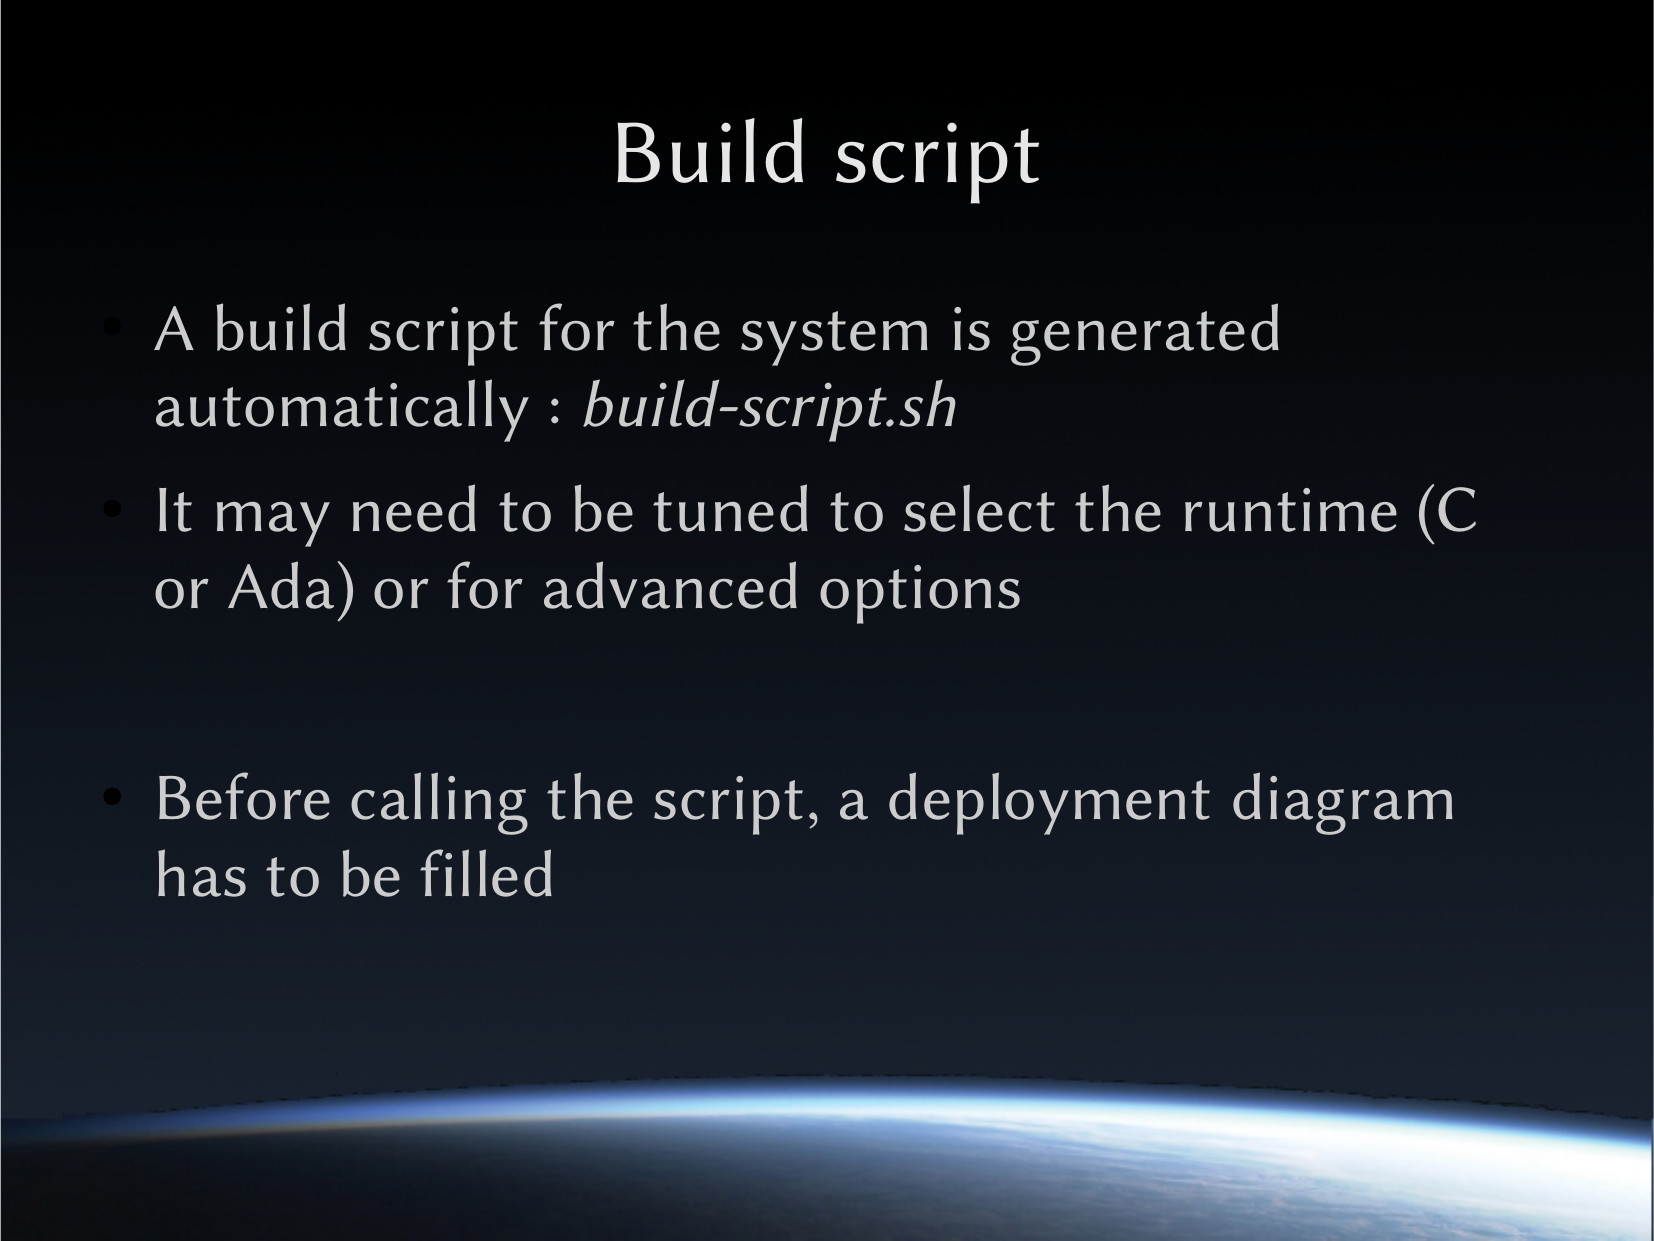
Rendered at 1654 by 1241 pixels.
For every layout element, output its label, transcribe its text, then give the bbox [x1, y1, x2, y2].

picture [0, 0, 1654, 1241]
list A build script for the system is generated automatically : build-script.sh It may need to be tuned to select the runtime (C or Ada) or for advanced options Before calling the script, a deployment diagram has to be filled [82, 290, 1538, 1010]
title Build script [82, 49, 1571, 257]
